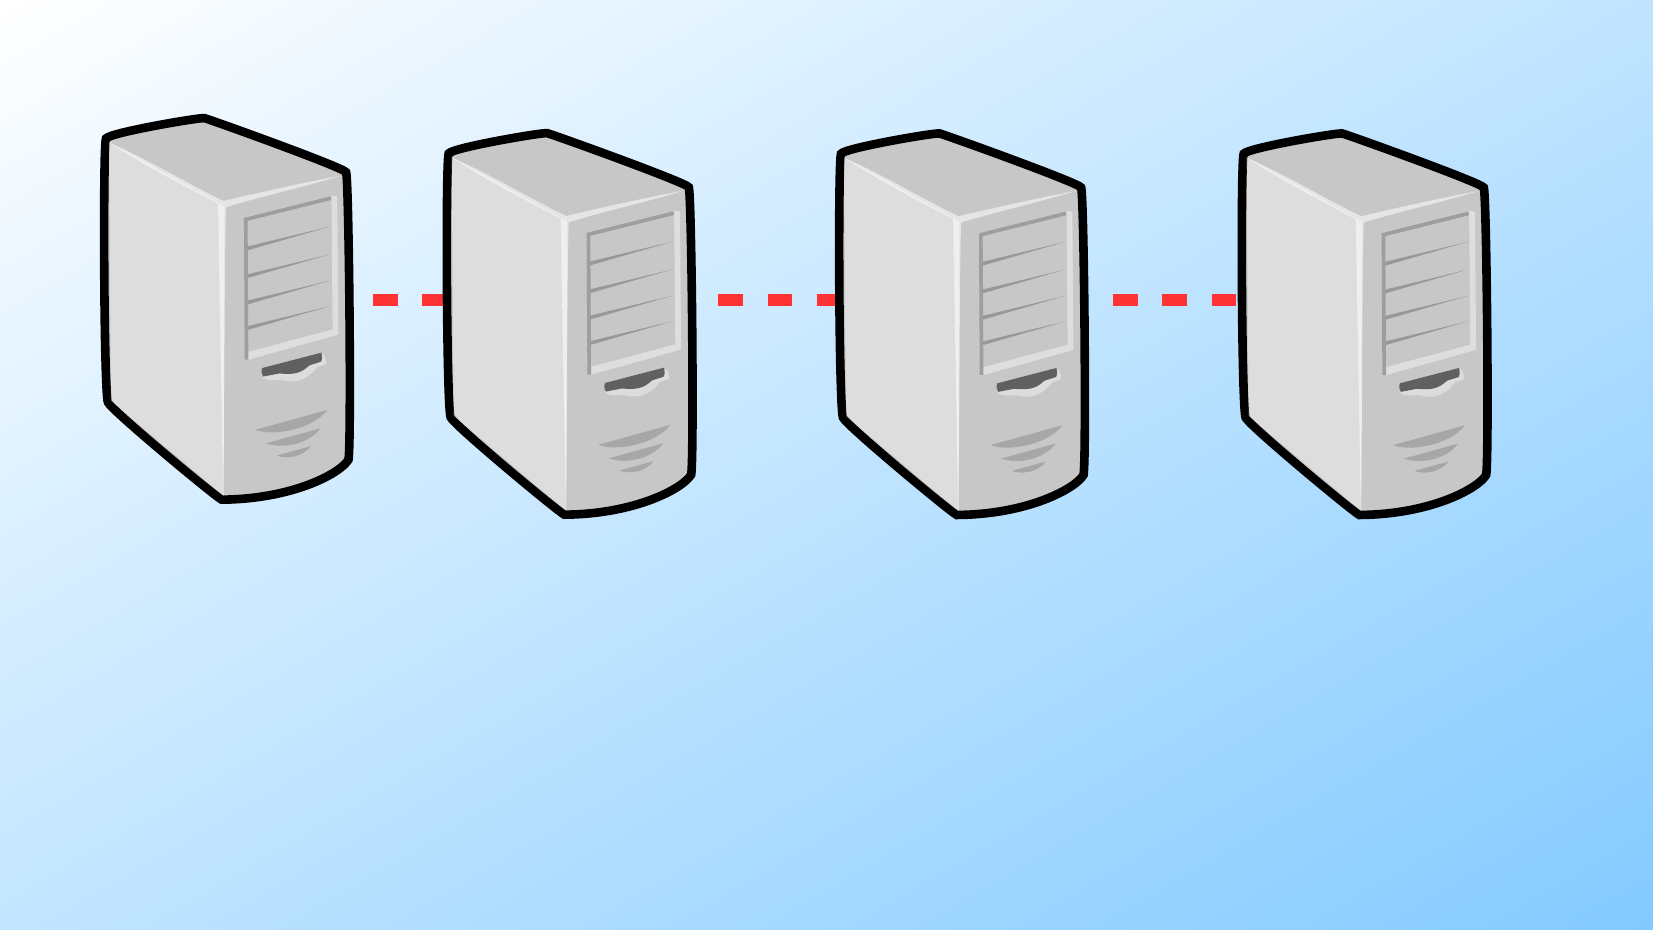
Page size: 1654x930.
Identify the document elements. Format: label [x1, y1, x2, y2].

picture [30, 44, 1158, 616]
picture [1167, 60, 1561, 616]
